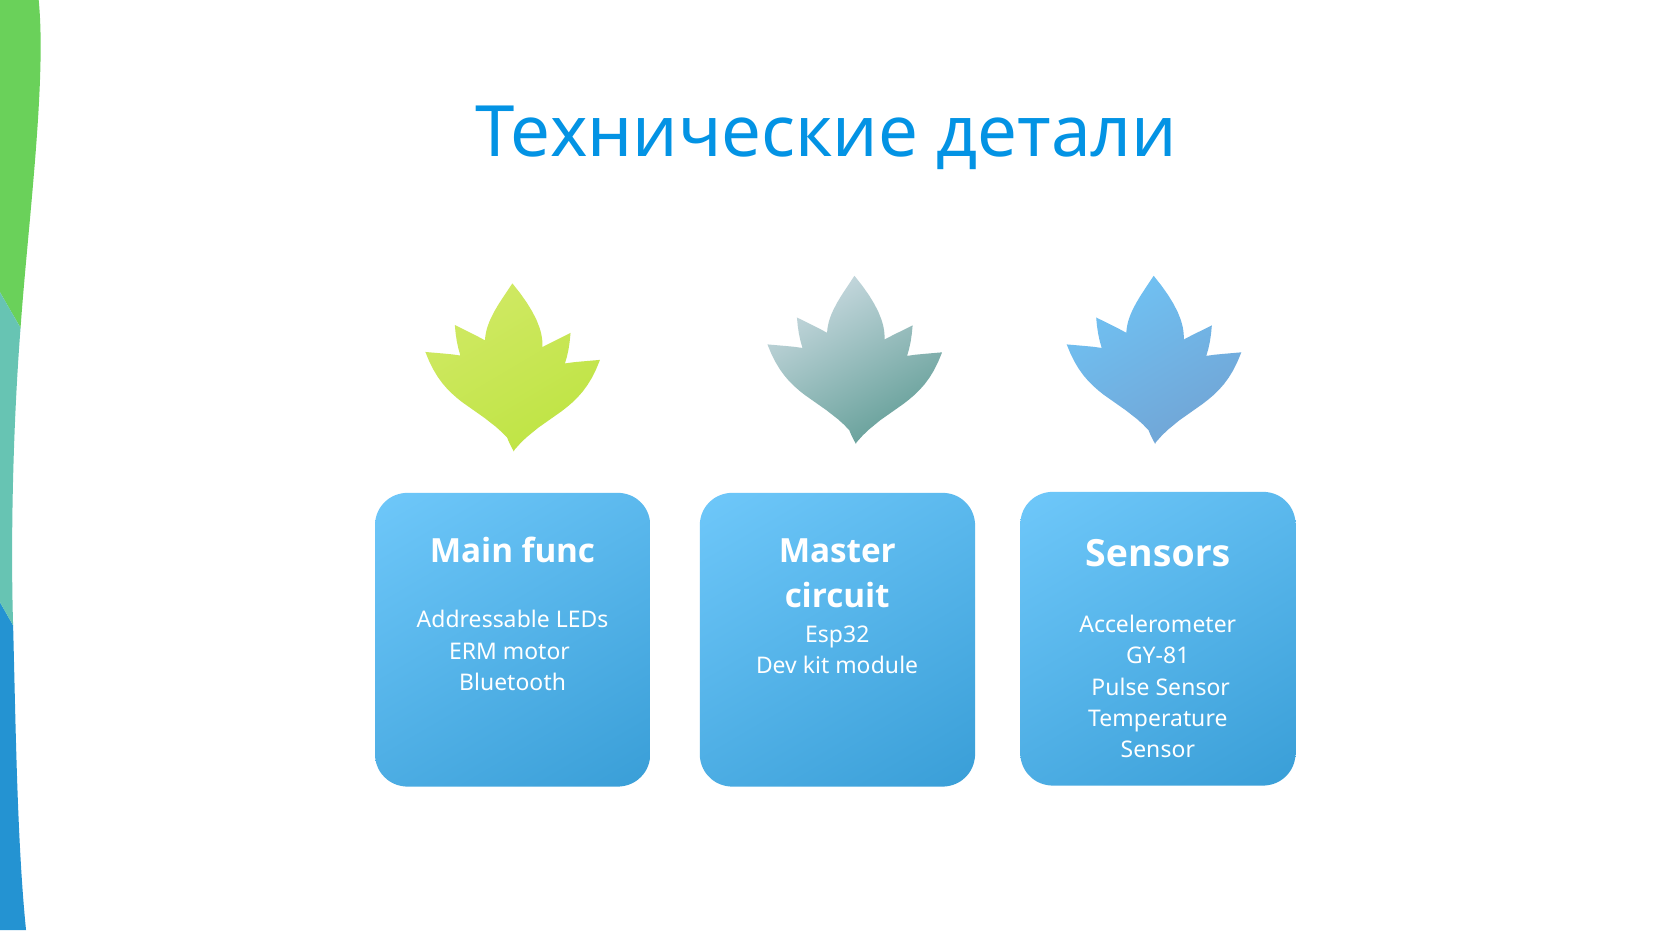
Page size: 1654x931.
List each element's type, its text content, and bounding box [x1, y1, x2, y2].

text_box Master circuit Esp32 Dev kit module [699, 492, 976, 787]
text_box [767, 275, 943, 444]
text_box Технические детали [0, 78, 1654, 178]
text_box [425, 283, 601, 452]
text_box Main func Addressable LEDs ERM motor Bluetooth [375, 492, 651, 787]
text_box Sensors Accelerometer GY-81 Pulse Sensor Temperature Sensor [1020, 491, 1296, 786]
text_box [1066, 275, 1242, 444]
